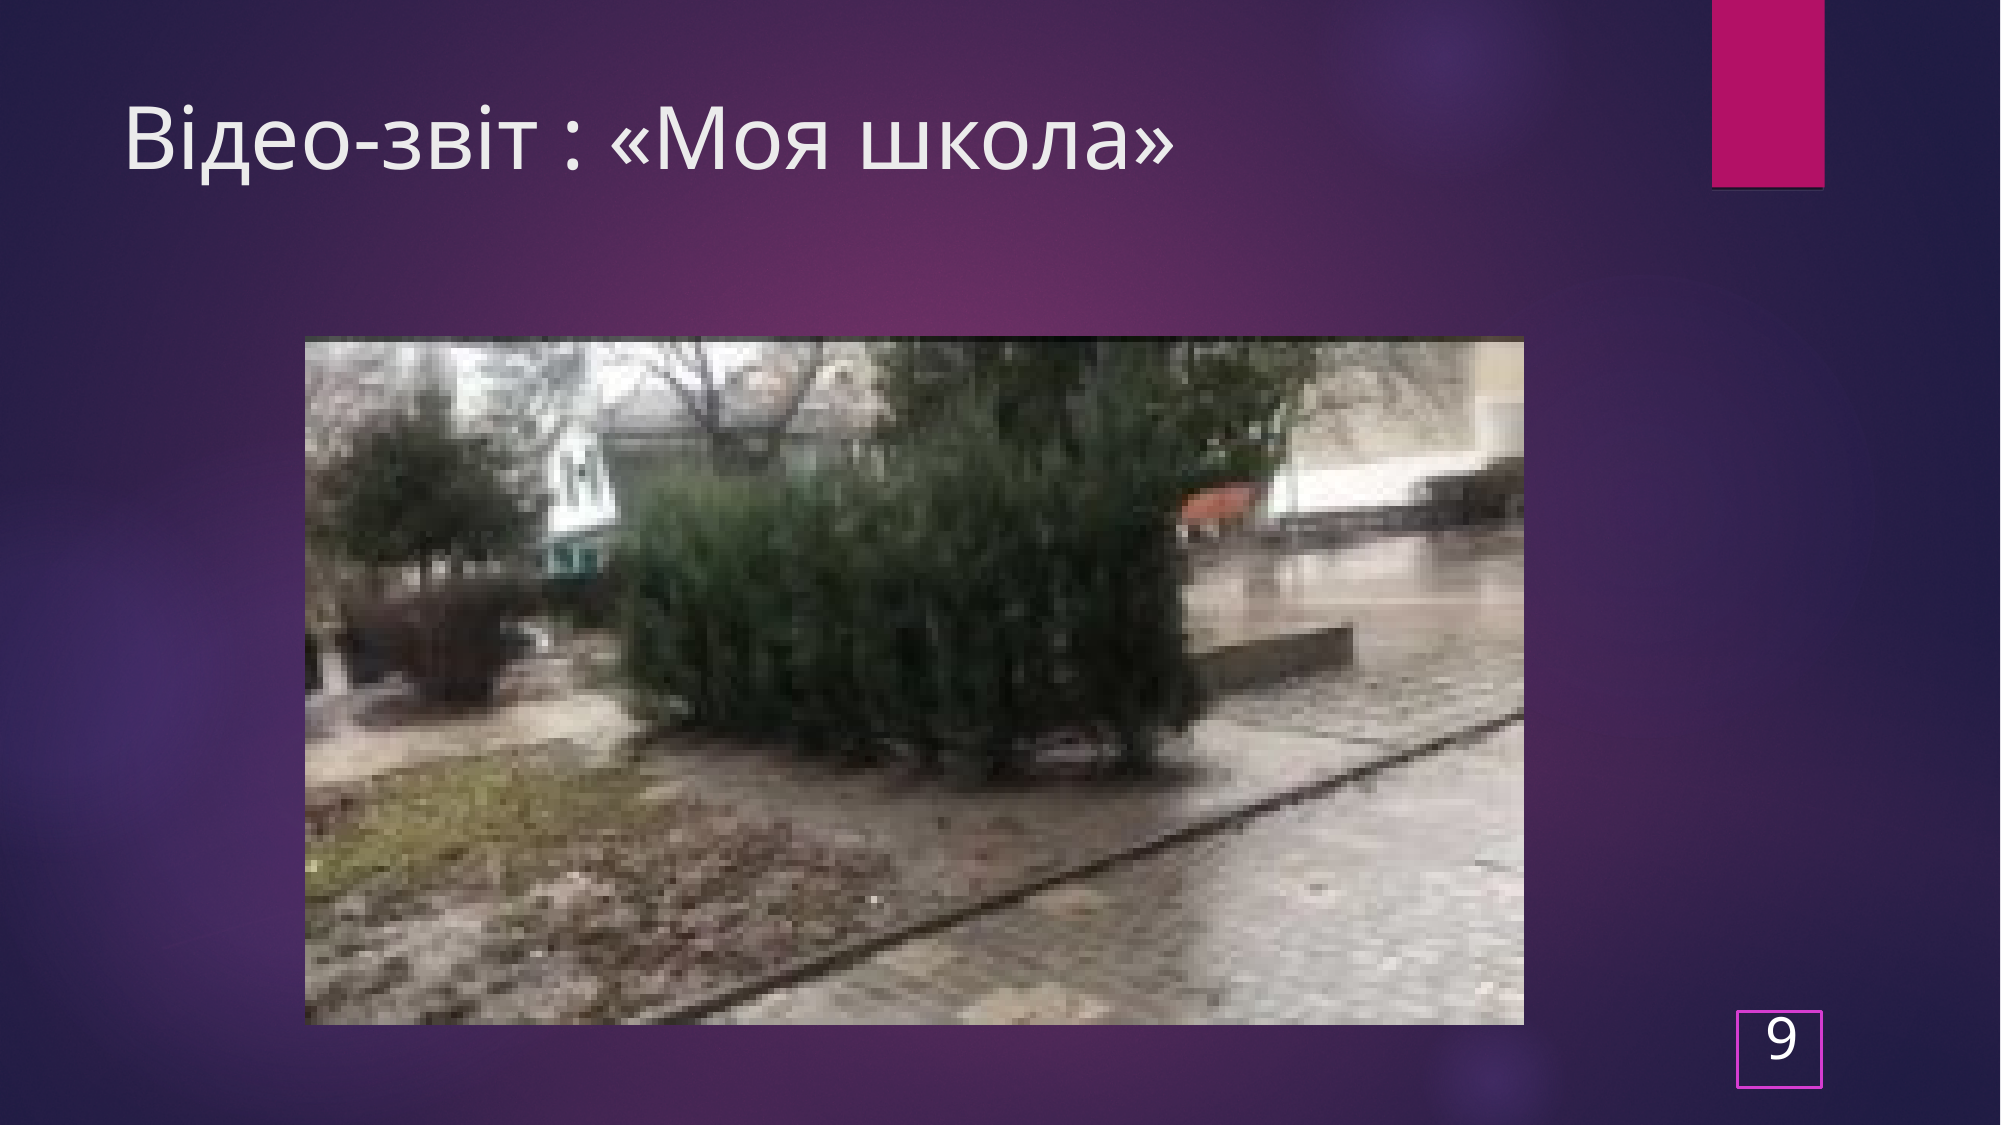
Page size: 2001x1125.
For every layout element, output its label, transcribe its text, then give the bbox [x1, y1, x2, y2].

slide_number <номер> [1713, 962, 1851, 1088]
slide_number <номер> [1739, 1013, 1820, 1086]
picture [0, 0, 2001, 1125]
title Відео-звіт : «Моя школа» [106, 74, 1649, 304]
